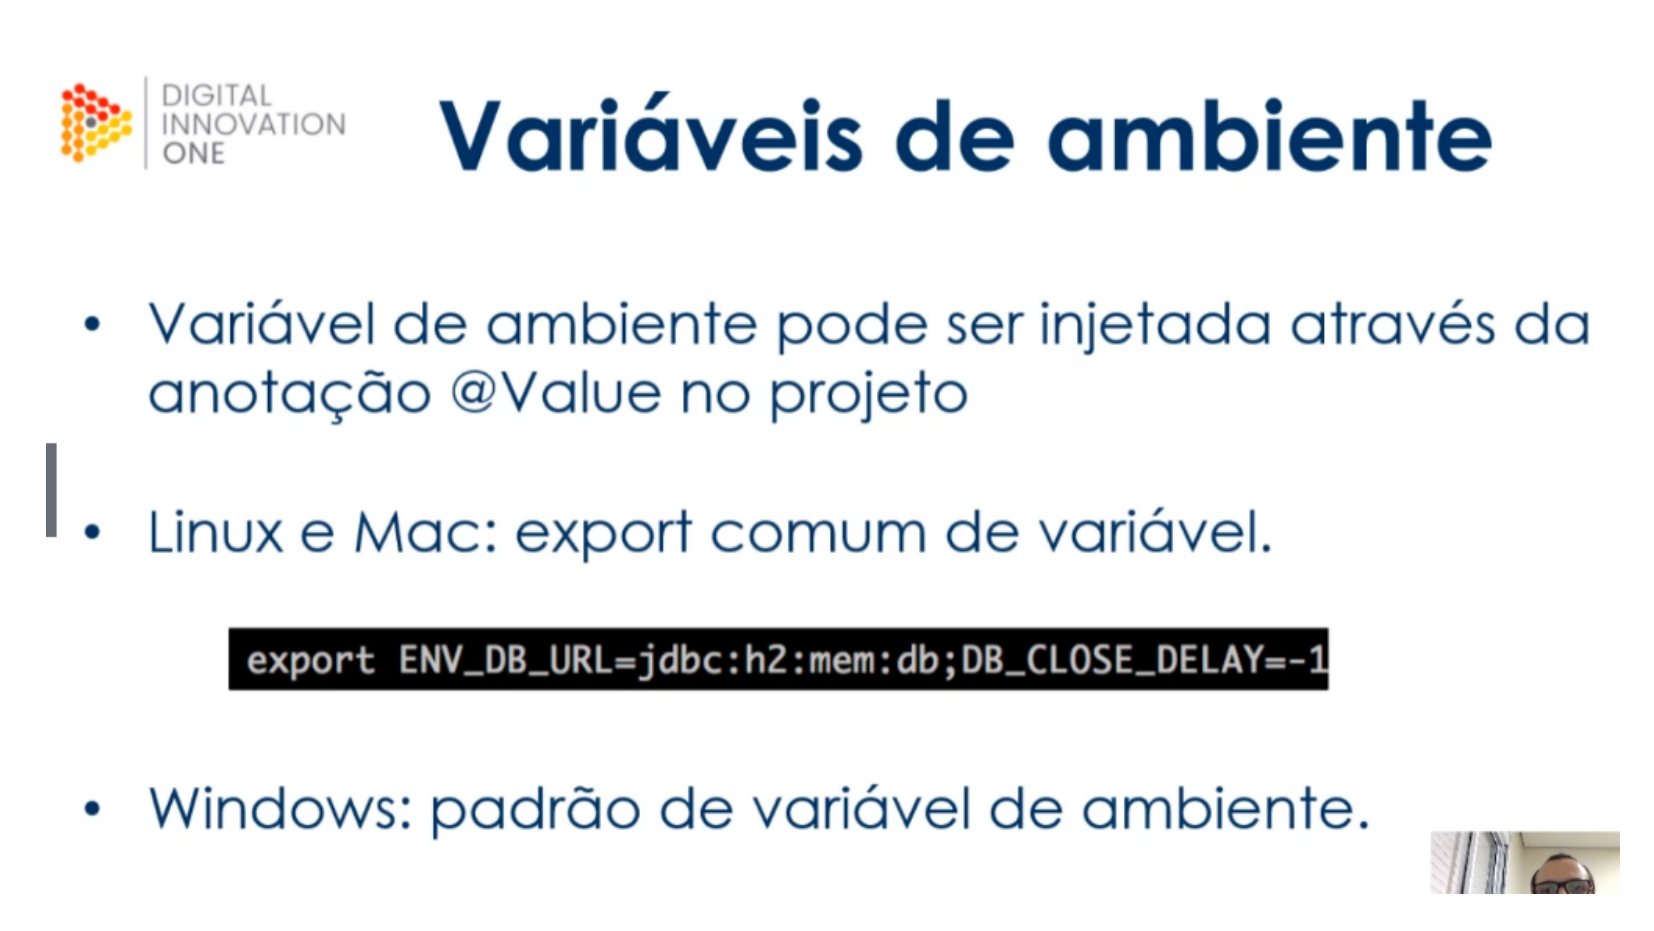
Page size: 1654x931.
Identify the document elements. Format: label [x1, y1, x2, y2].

picture [46, 43, 1620, 894]
